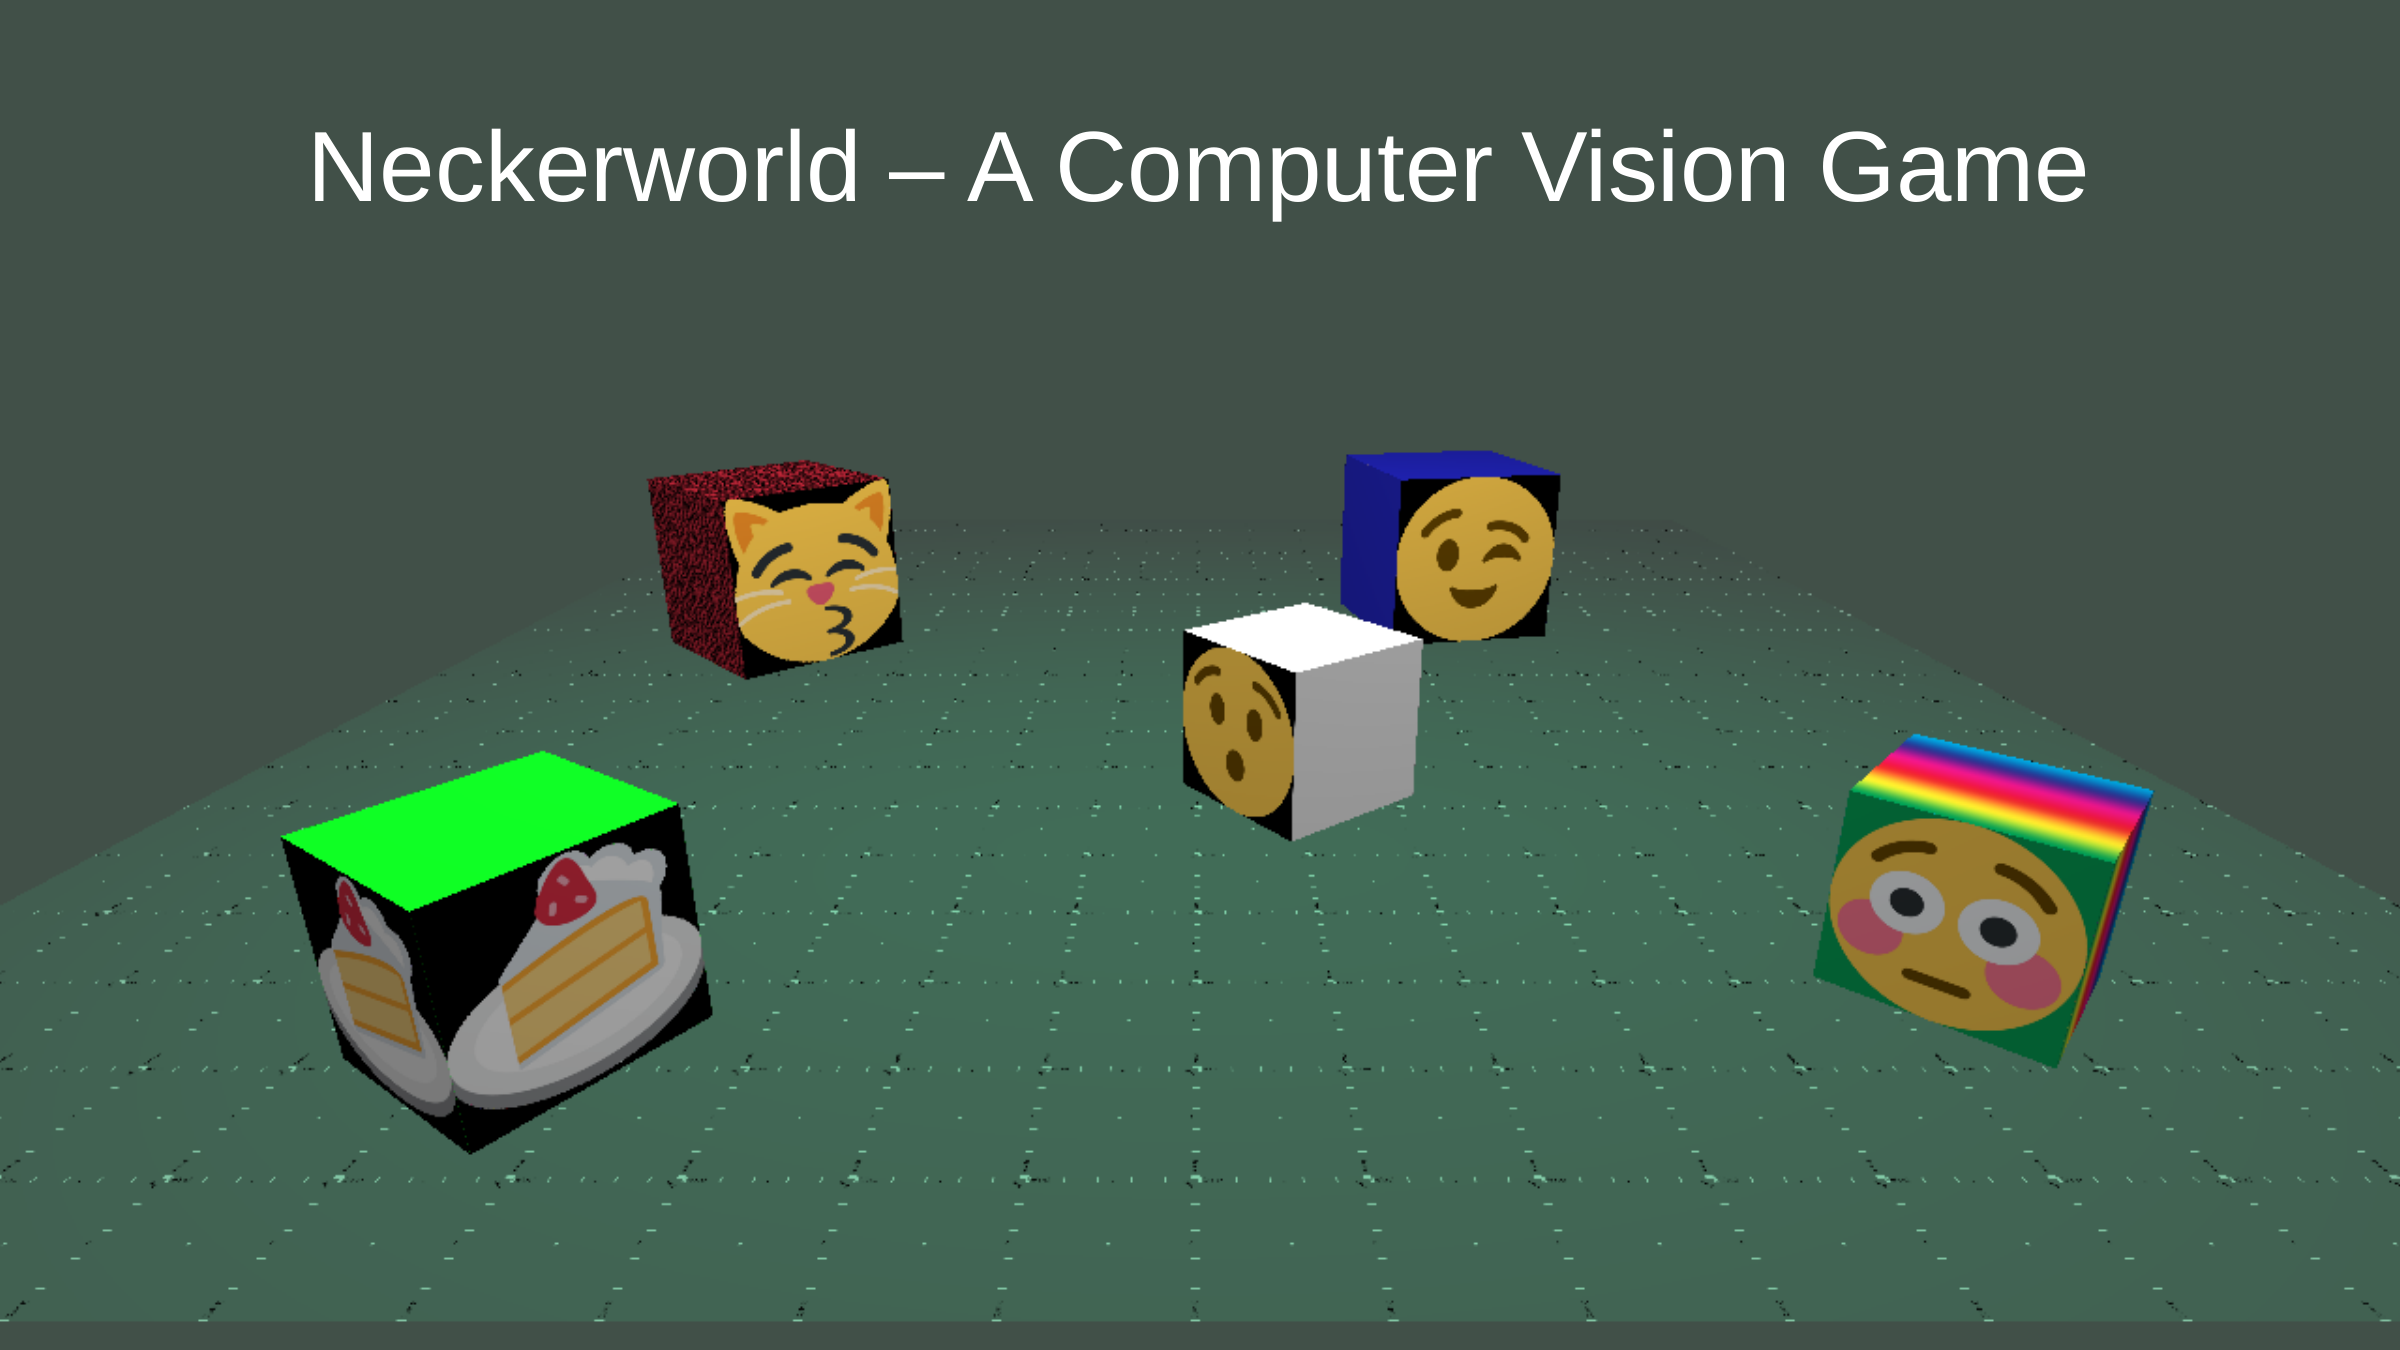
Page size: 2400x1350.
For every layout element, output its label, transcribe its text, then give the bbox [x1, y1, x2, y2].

title Neckerworld – A Computer Vision Game [120, 53, 2280, 280]
picture [0, 0, 2400, 1350]
